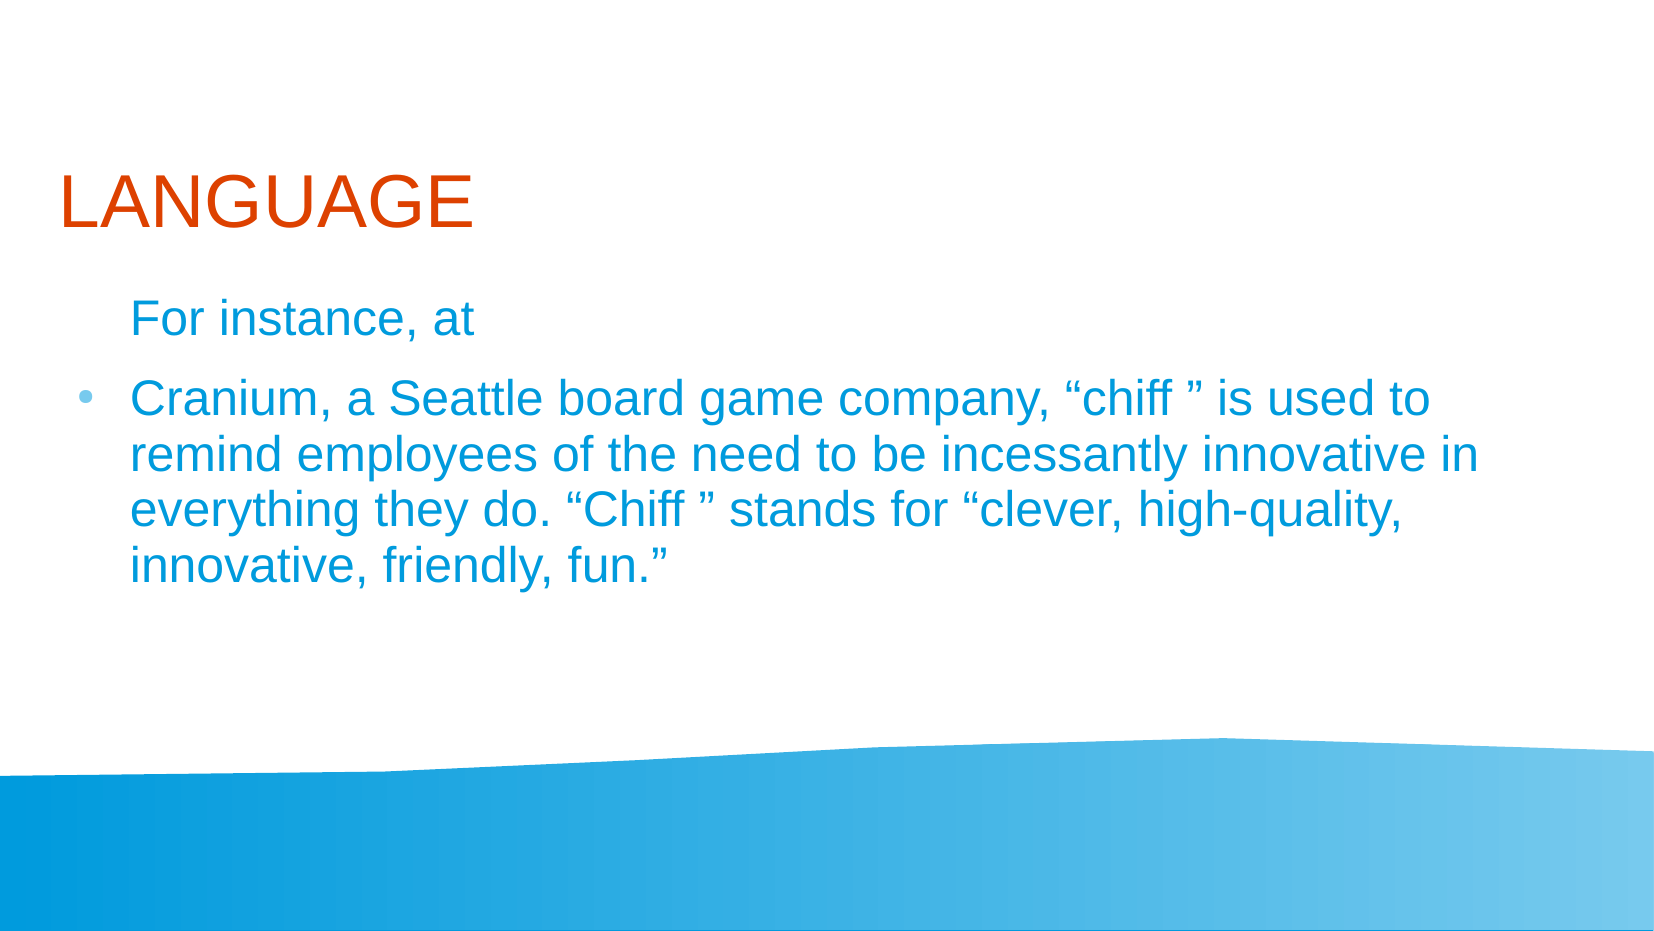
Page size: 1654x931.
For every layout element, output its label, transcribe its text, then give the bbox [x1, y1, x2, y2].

list For instance, at Cranium, a Seattle board game company, “chiff ” is used to remind employees of the need to be incessantly innovative in everything they do. “Chiff ” stands for “clever, high-quality, innovative, friendly, fun.” [59, 289, 1595, 751]
title LANGUAGE [0, 112, 1477, 290]
